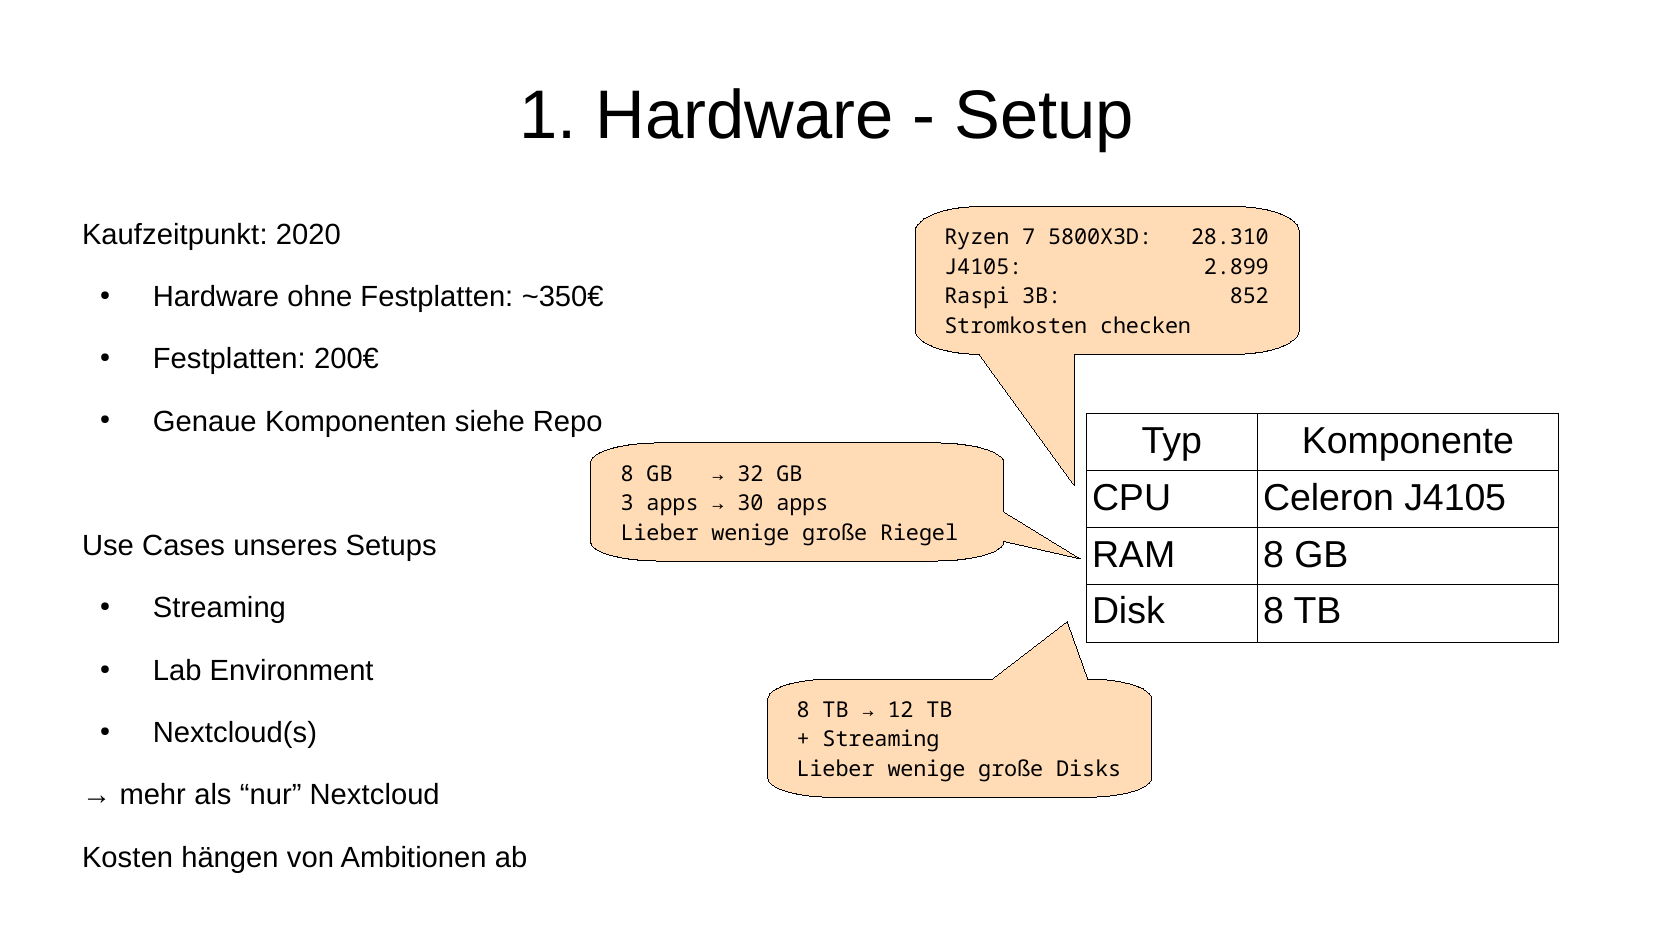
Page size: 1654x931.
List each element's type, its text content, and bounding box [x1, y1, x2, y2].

list Kaufzeitpunkt: 2020 Hardware ohne Festplatten: ~350€ Festplatten: 200€ Genaue Komponenten siehe Repo Use Cases unseres Setups Streaming Lab Environment Nextcloud(s) → mehr als “nur” Nextcloud Kosten hängen von Ambitionen ab [82, 217, 1571, 886]
table_cell 8 TB [1258, 585, 1558, 642]
table_header Komponente [1258, 414, 1558, 470]
text_box 8 TB → 12 TB + Streaming Lieber wenige große Disks [767, 621, 1152, 798]
table_cell RAM [1087, 528, 1257, 584]
table_cell 8 GB [1258, 528, 1558, 584]
table_cell Celeron J4105 [1258, 471, 1558, 527]
title 1. Hardware - Setup [82, 37, 1571, 193]
table_cell CPU [1087, 471, 1257, 527]
text_box 8 GB → 32 GB 3 apps → 30 apps Lieber wenige große Riegel [590, 442, 1081, 562]
table_cell Disk [1087, 585, 1257, 642]
table_header Typ [1087, 414, 1257, 470]
text_box Ryzen 7 5800X3D: 28.310 J4105: 2.899 Raspi 3B: 852 Stromkosten checken [915, 206, 1300, 486]
